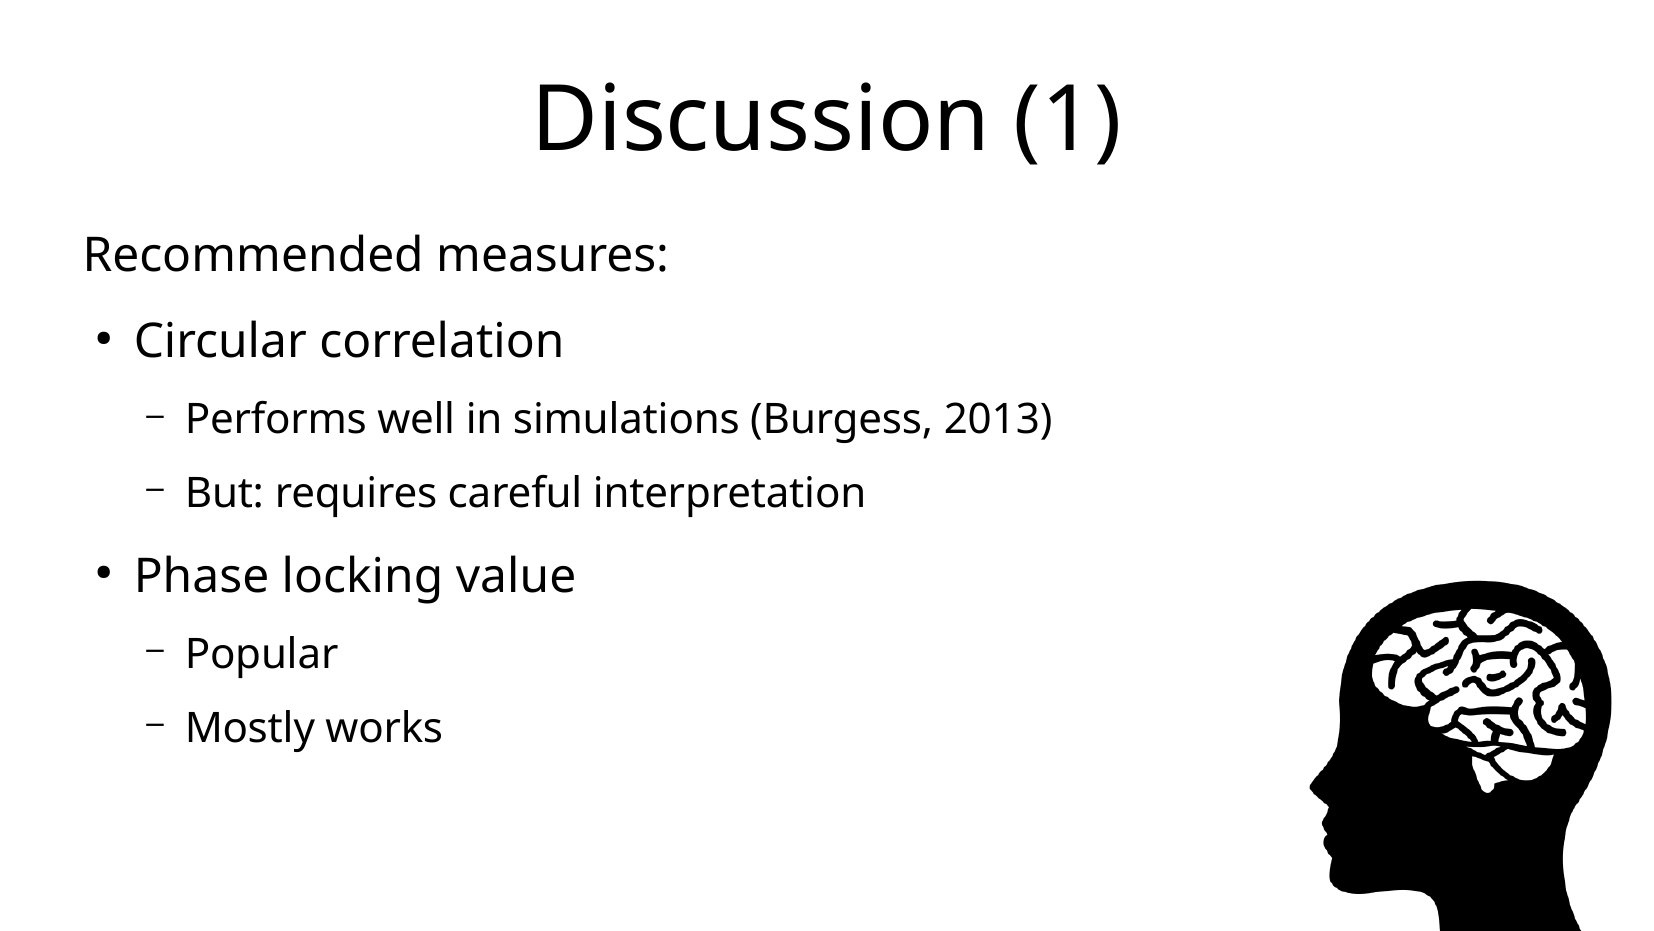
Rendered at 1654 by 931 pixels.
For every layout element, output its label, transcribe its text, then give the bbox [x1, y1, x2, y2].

picture [1151, 445, 1654, 931]
list Recommended measures: Circular correlation Performs well in simulations (Burgess, 2013) But: requires careful interpretation Phase locking value Popular Mostly works [82, 217, 1571, 758]
title Discussion (1) [82, 37, 1571, 193]
